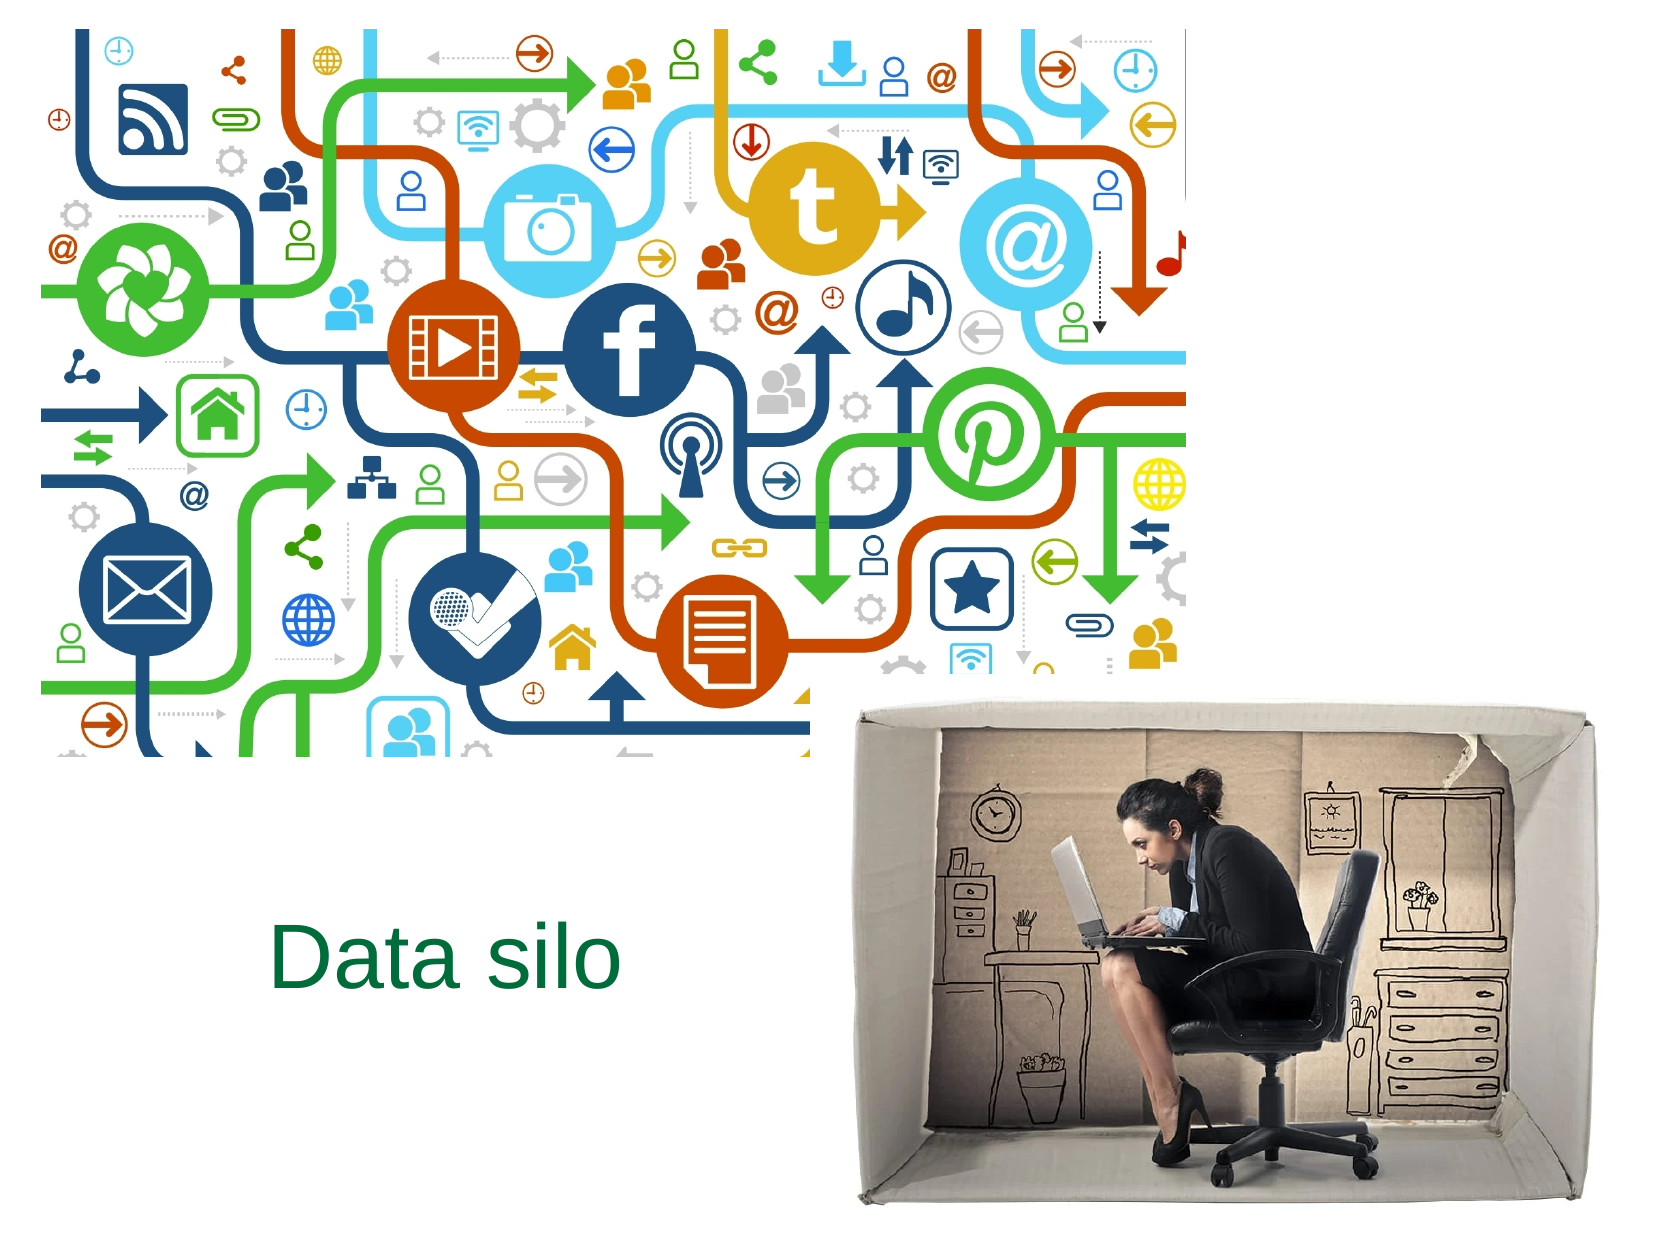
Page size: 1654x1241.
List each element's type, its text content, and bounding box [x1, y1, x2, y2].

list Data silo [204, 905, 688, 1041]
picture [41, 29, 1650, 1215]
